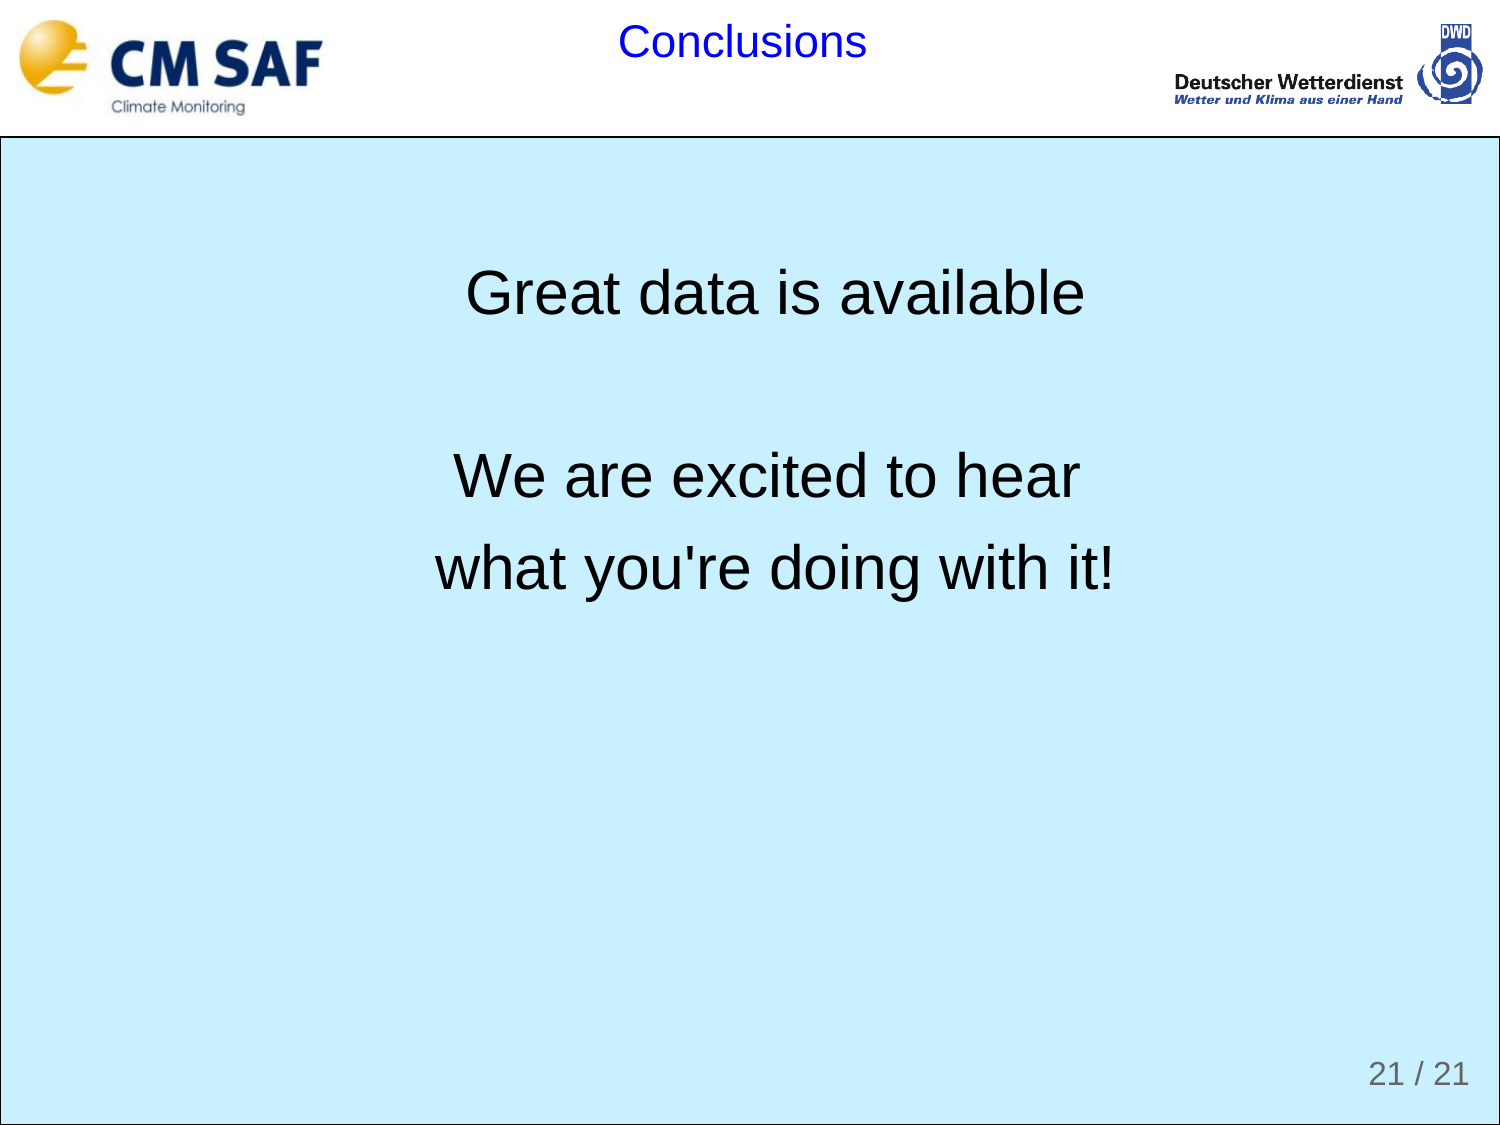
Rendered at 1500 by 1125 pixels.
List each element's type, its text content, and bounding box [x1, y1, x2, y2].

picture [1175, 24, 1483, 104]
picture [17, 19, 325, 117]
list Great data is available We are excited to hear what you're doing with it! [73, 263, 1423, 1006]
text_box Conclusions [313, 2, 1173, 81]
